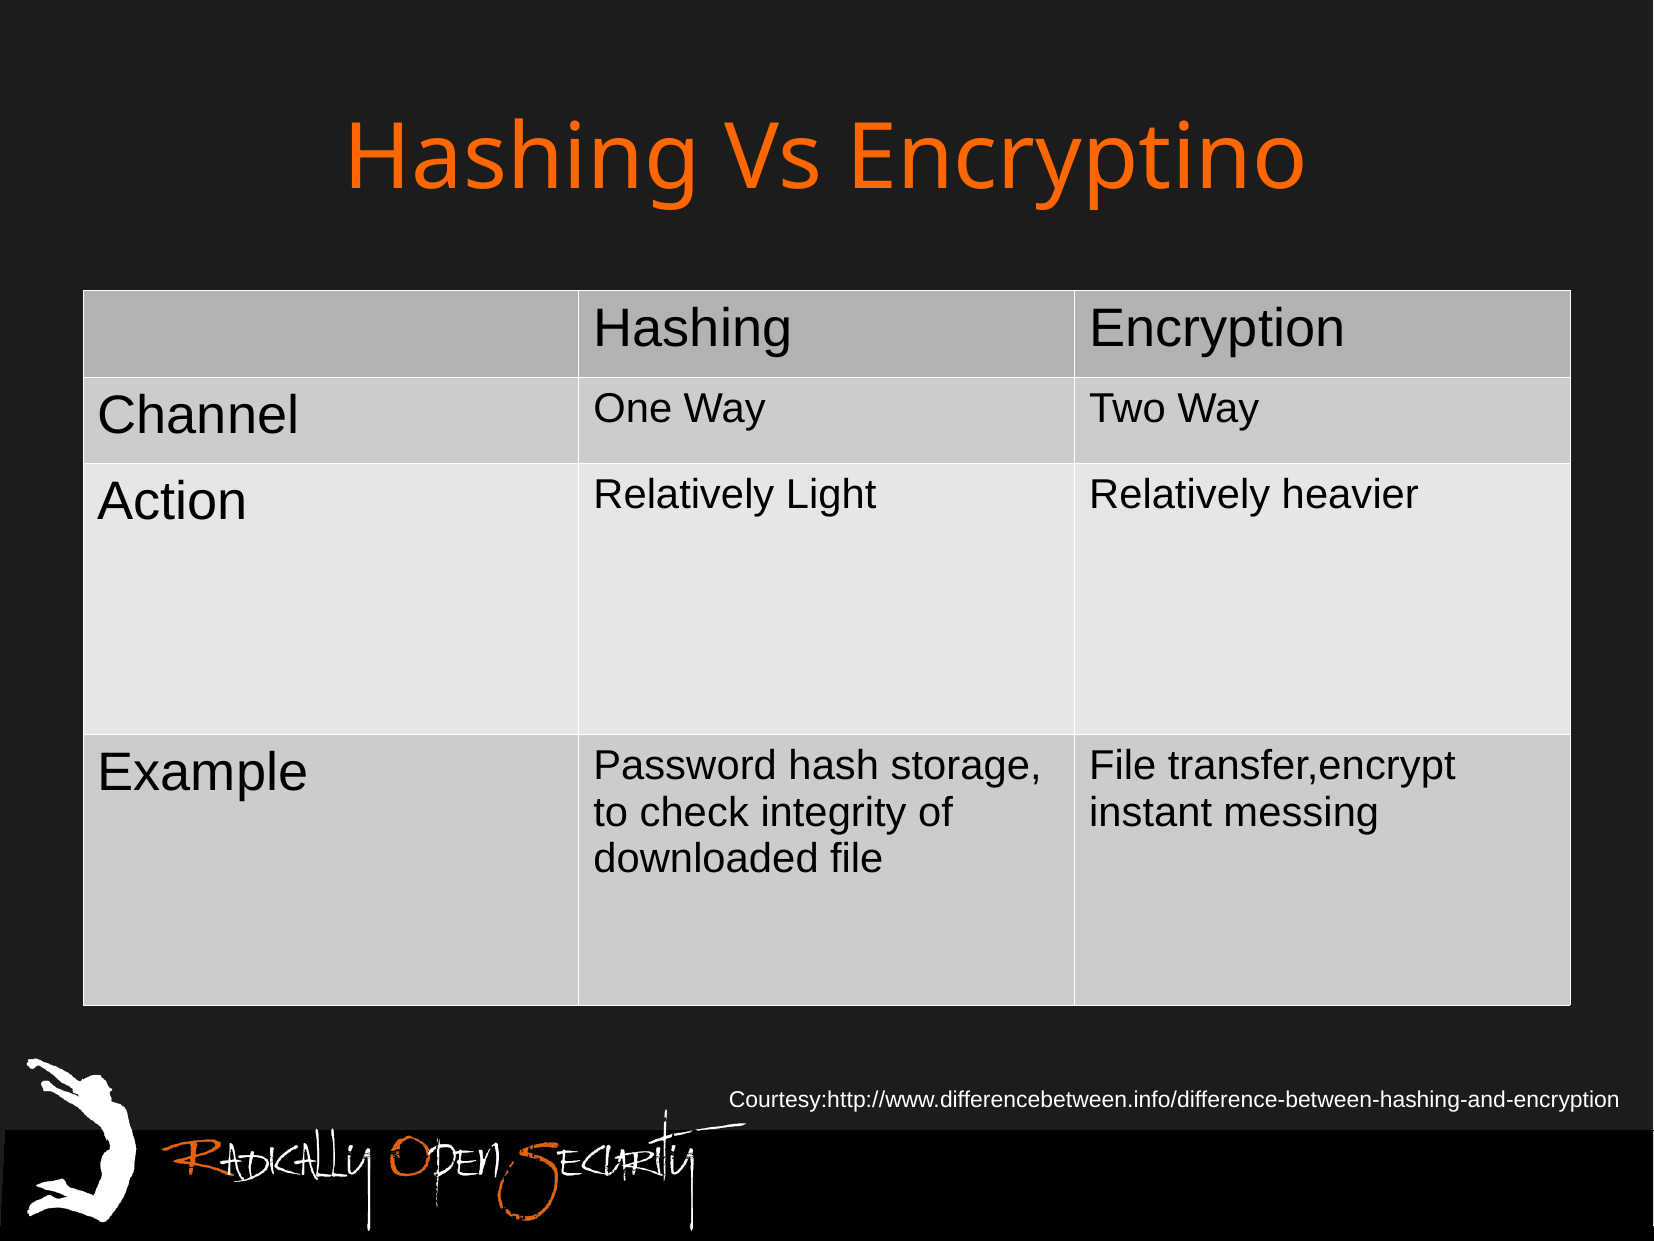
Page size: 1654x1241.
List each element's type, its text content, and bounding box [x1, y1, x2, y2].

table_cell Relatively Light [579, 464, 1074, 734]
table_header [84, 291, 578, 377]
table_header Hashing [579, 291, 1074, 377]
table_cell Example [84, 735, 578, 1005]
table_cell File transfer,encrypt instant messing [1075, 735, 1570, 1005]
table_header Encryption [1075, 291, 1570, 377]
text_box Courtesy:http://www.differencebetween.info/difference-between-hashing-and-encryption [714, 1078, 1642, 1122]
table_cell Channel [84, 378, 578, 463]
table_cell Two Way [1075, 378, 1570, 463]
picture [0, 1022, 778, 1241]
table_cell Action [84, 464, 578, 734]
table_cell Password hash storage, to check integrity of downloaded file [579, 735, 1074, 1005]
table_cell Relatively heavier [1075, 464, 1570, 734]
title Hashing Vs Encryptino [82, 49, 1571, 257]
table_cell One Way [579, 378, 1074, 463]
